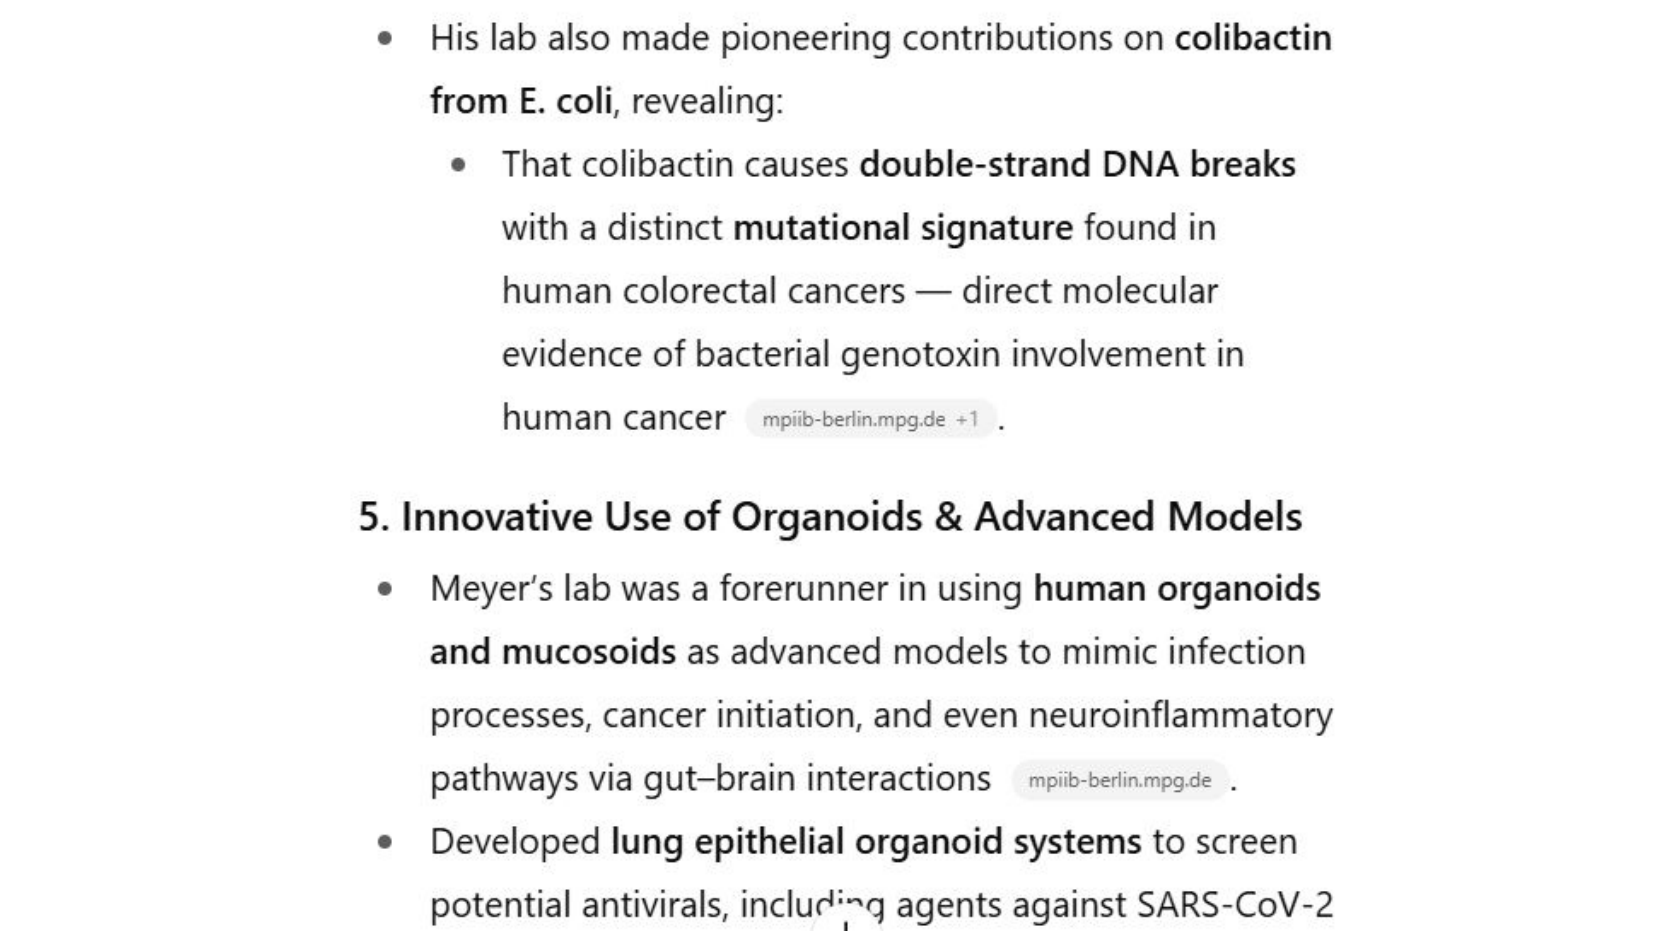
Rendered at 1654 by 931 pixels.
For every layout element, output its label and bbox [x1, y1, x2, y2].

picture [310, 0, 1343, 931]
